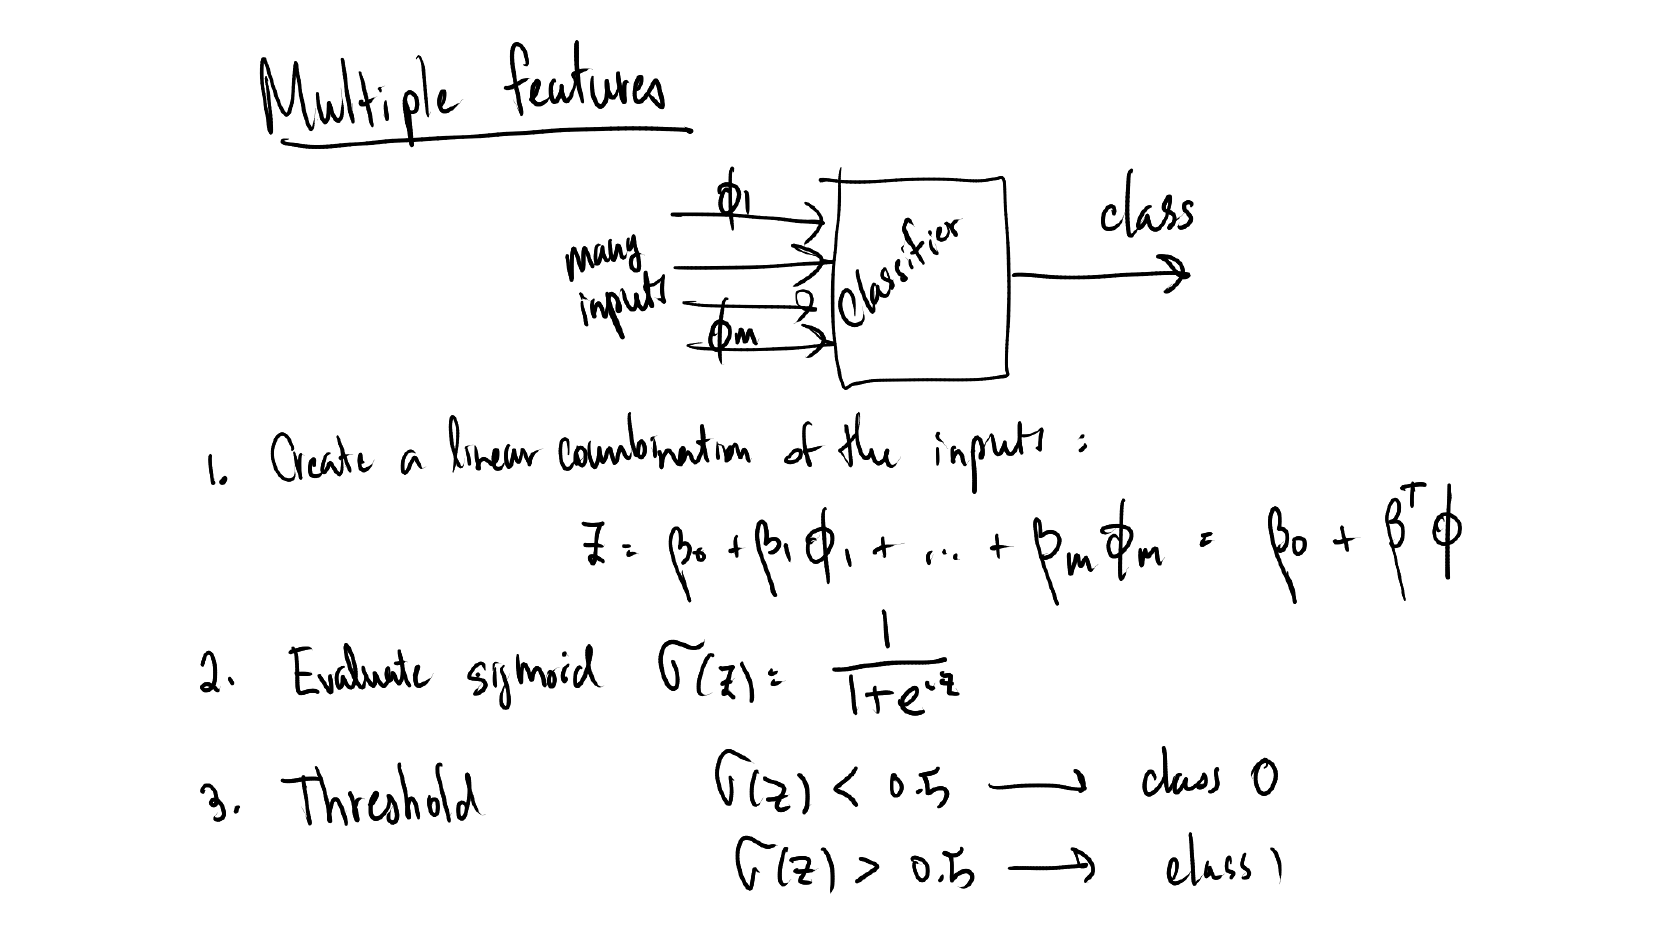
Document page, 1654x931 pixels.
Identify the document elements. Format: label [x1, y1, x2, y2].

picture [161, 1, 1500, 931]
